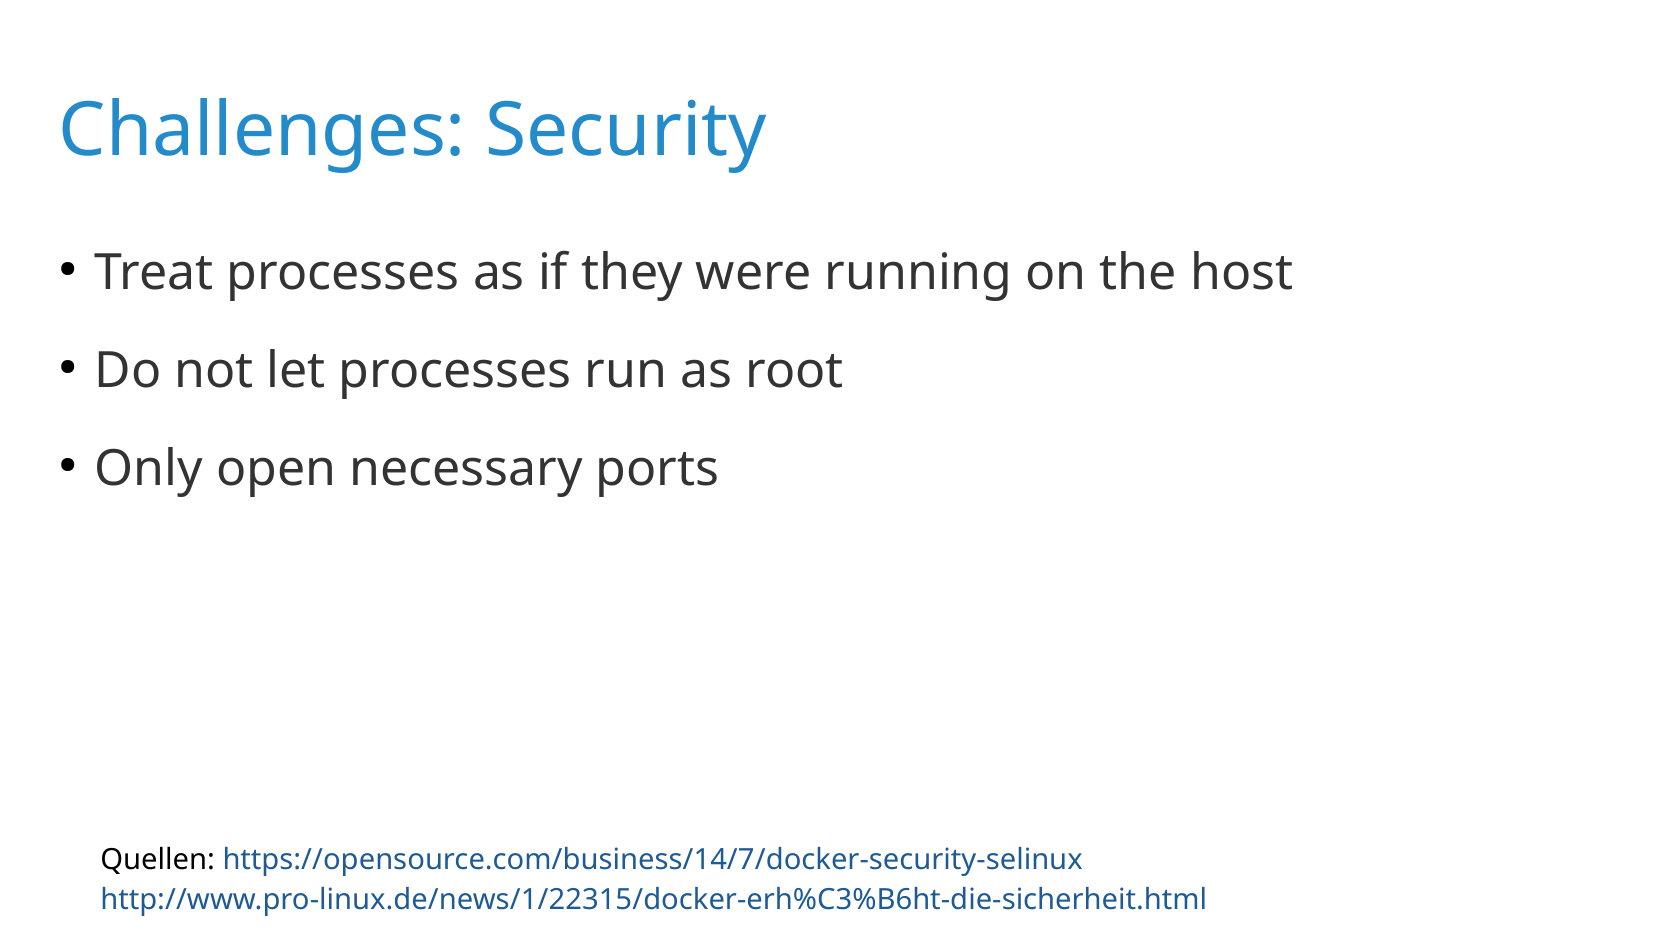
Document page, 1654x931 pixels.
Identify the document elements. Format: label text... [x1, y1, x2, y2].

text_box Quellen: https://opensource.com/business/14/7/docker-security-selinux http://www.pro-linux.de/news/1/22315/docker-erh%C3%B6ht-die-sicherheit.html [94, 838, 1156, 917]
title Challenges: Security [59, 59, 1595, 178]
list Treat processes as if they were running on the host Do not let processes run as root Only open necessary ports [59, 236, 1595, 768]
